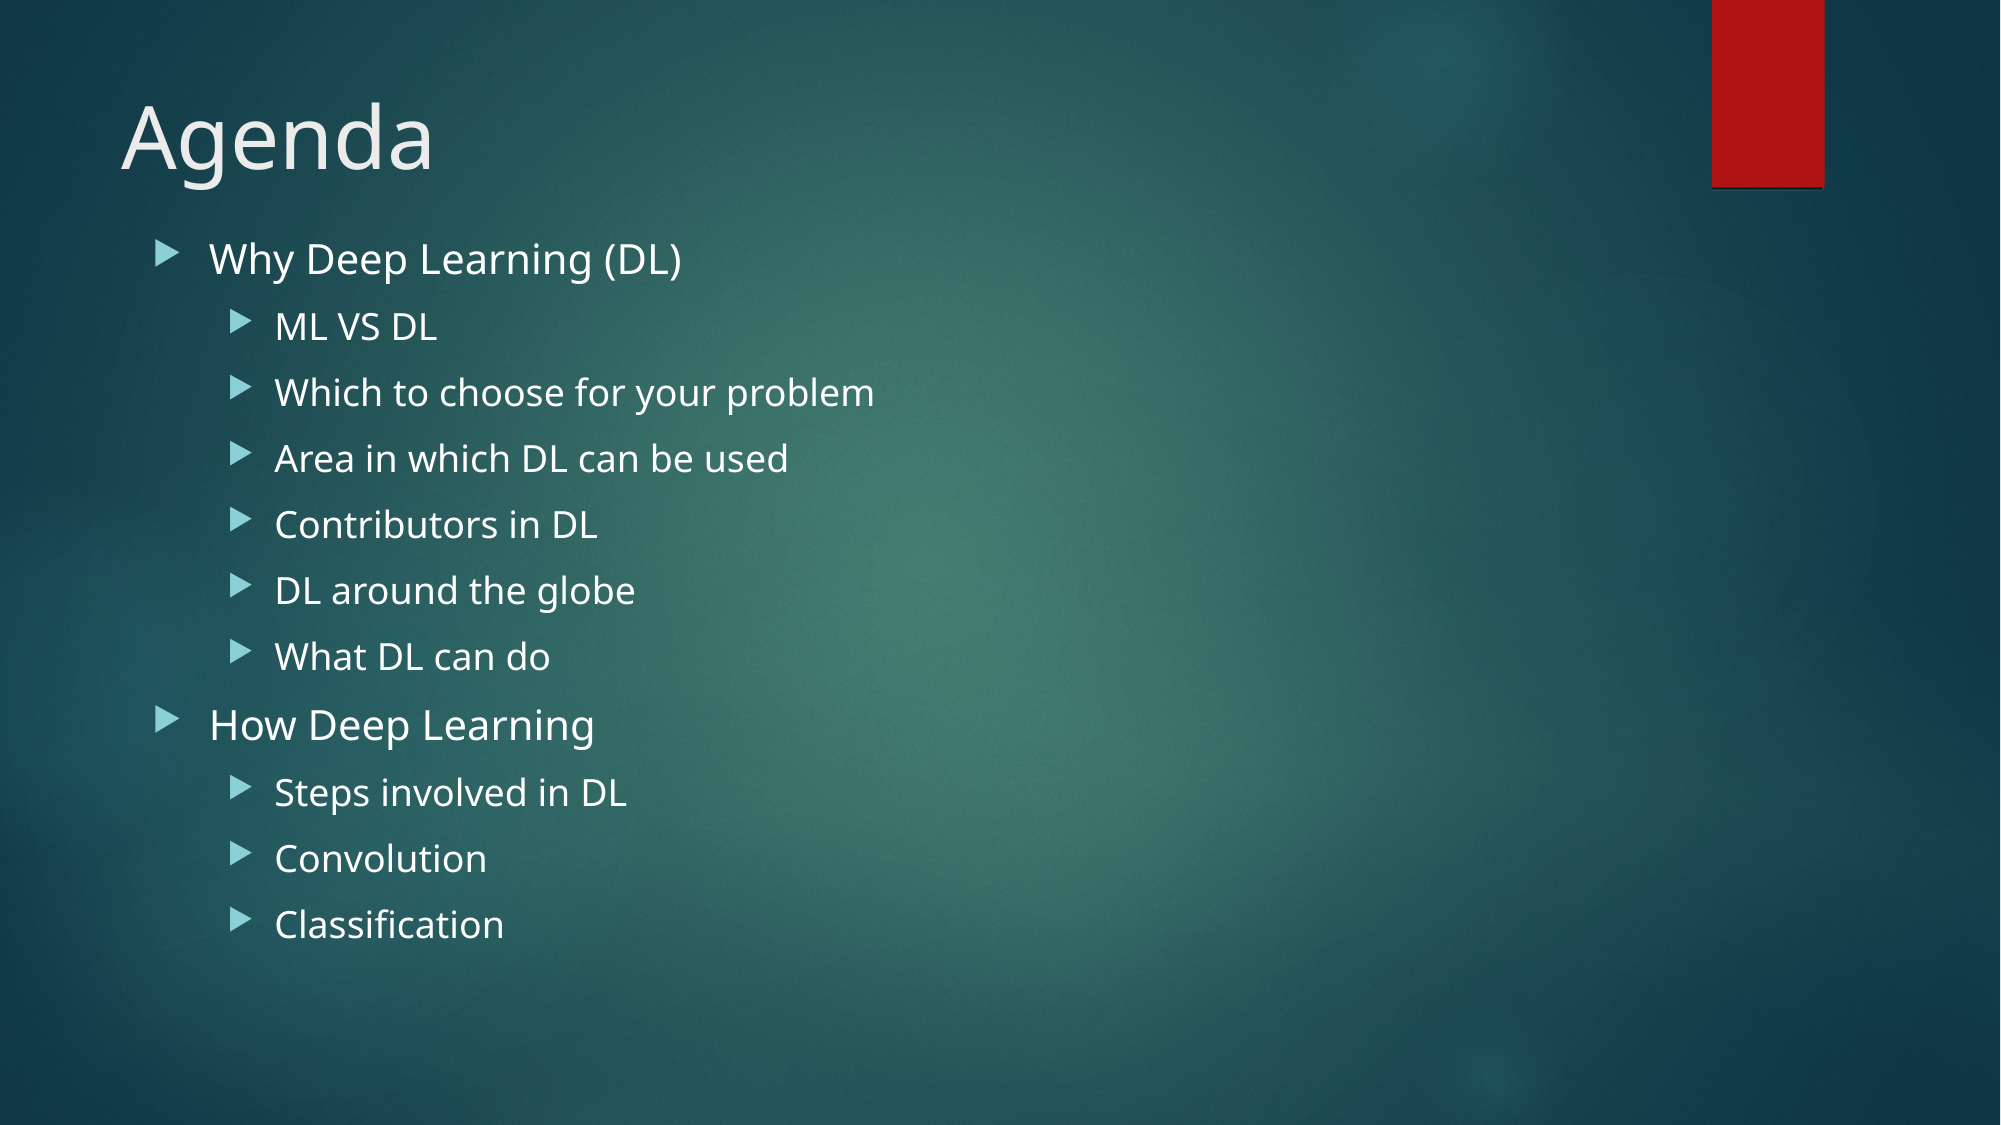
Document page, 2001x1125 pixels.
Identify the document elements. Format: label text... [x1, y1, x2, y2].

list Why Deep Learning (DL) ML VS DL Which to choose for your problem Area in which DL can be used Contributors in DL DL around the globe What DL can do How Deep Learning Steps involved in DL Convolution Classification [137, 224, 1974, 1125]
title Agenda [106, 74, 1649, 304]
picture [0, 0, 2001, 1125]
